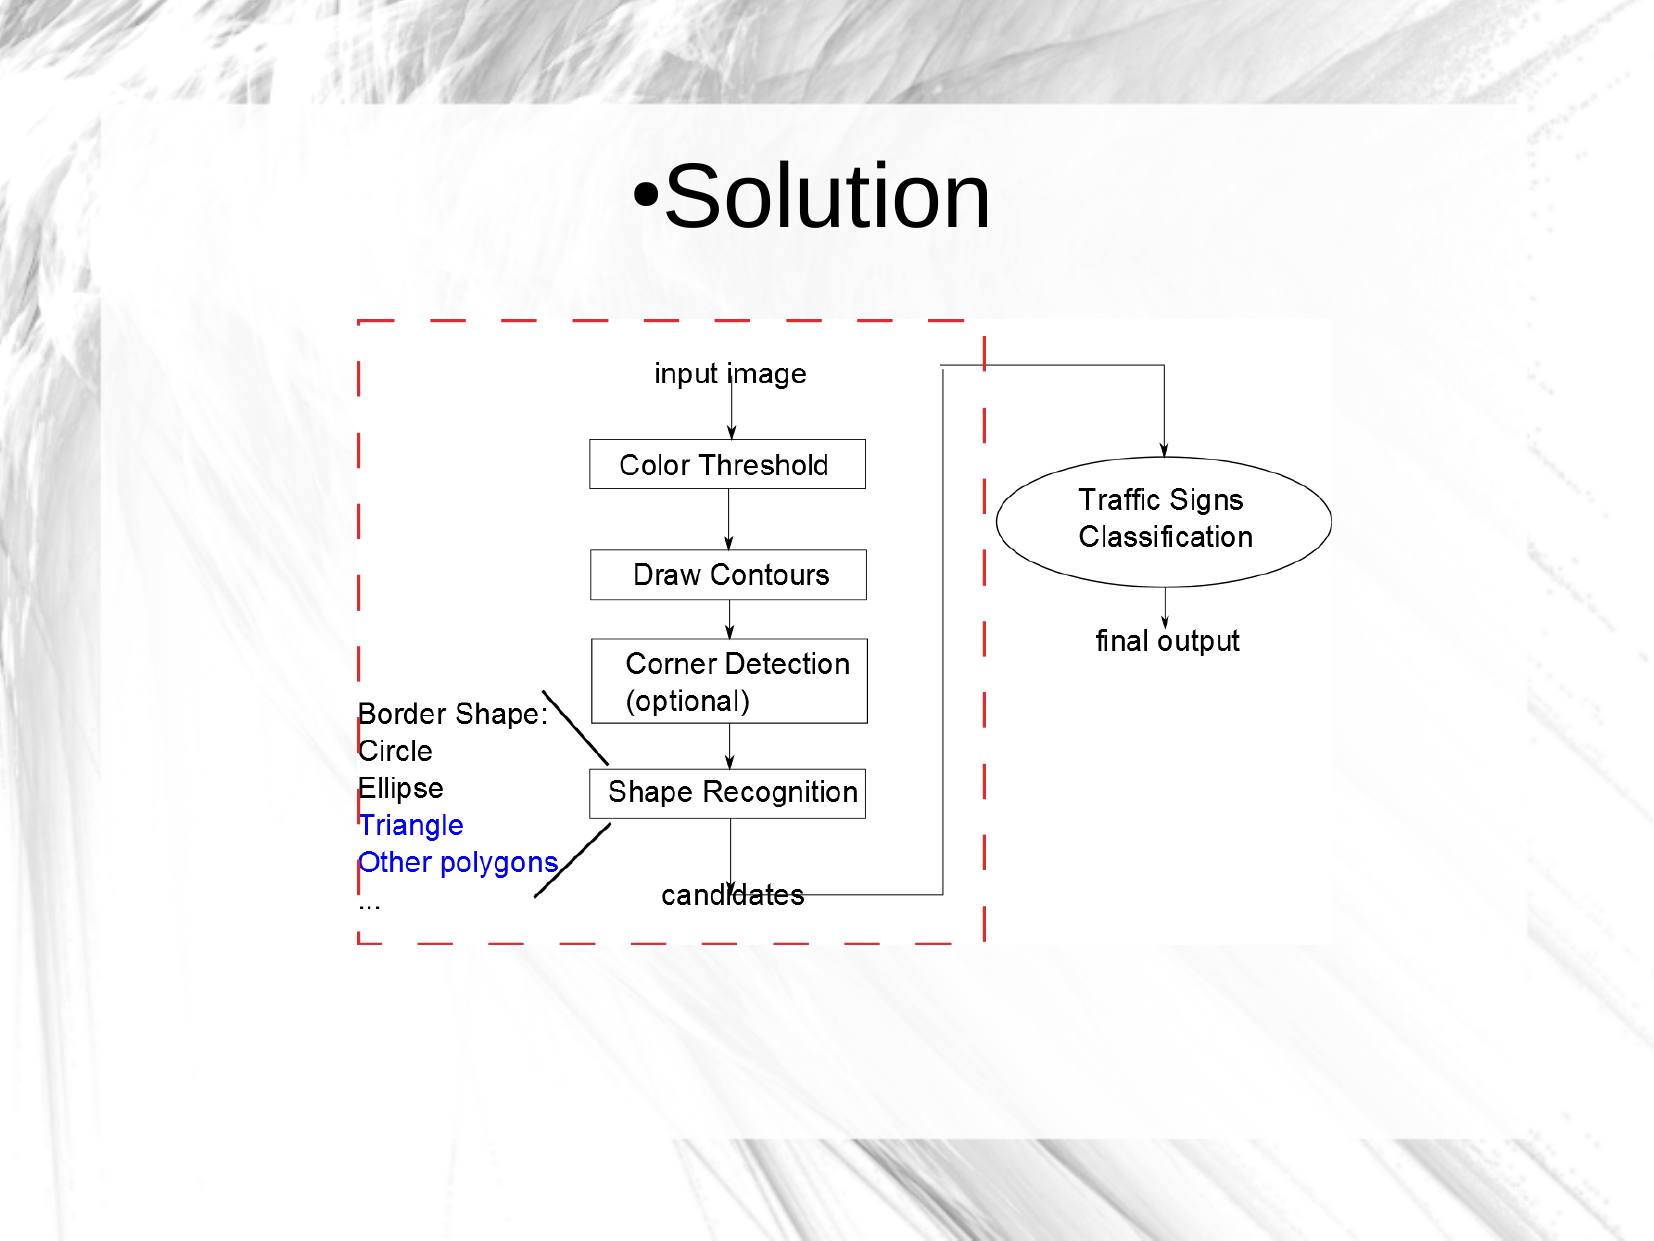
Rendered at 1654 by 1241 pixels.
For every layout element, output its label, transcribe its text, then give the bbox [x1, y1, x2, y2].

title Solution [118, 112, 1506, 281]
picture [0, 0, 1654, 1241]
